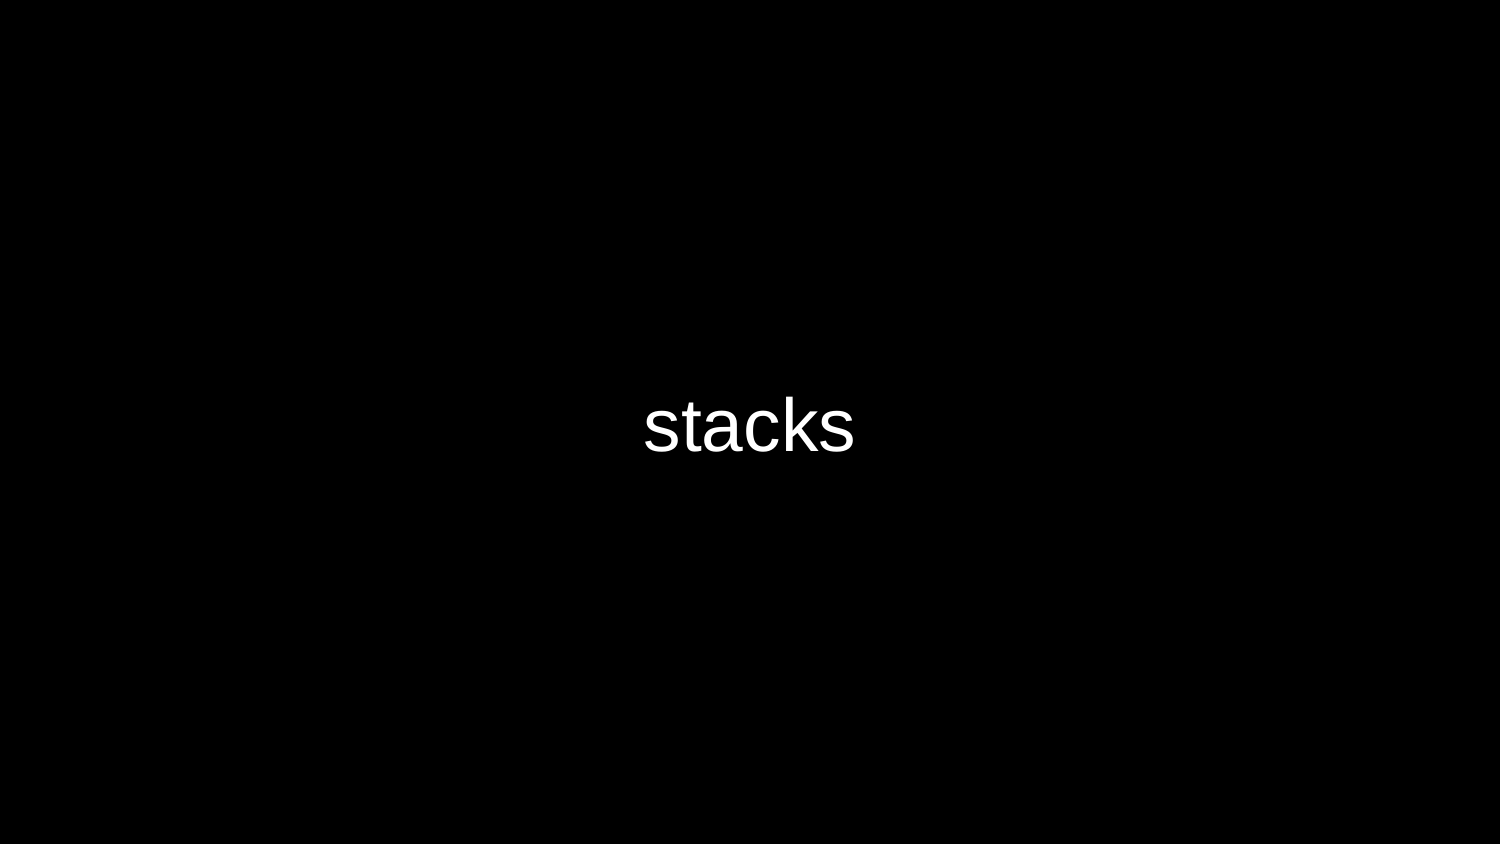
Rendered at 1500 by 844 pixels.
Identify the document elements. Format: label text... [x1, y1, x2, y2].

title stacks [51, 352, 1449, 491]
